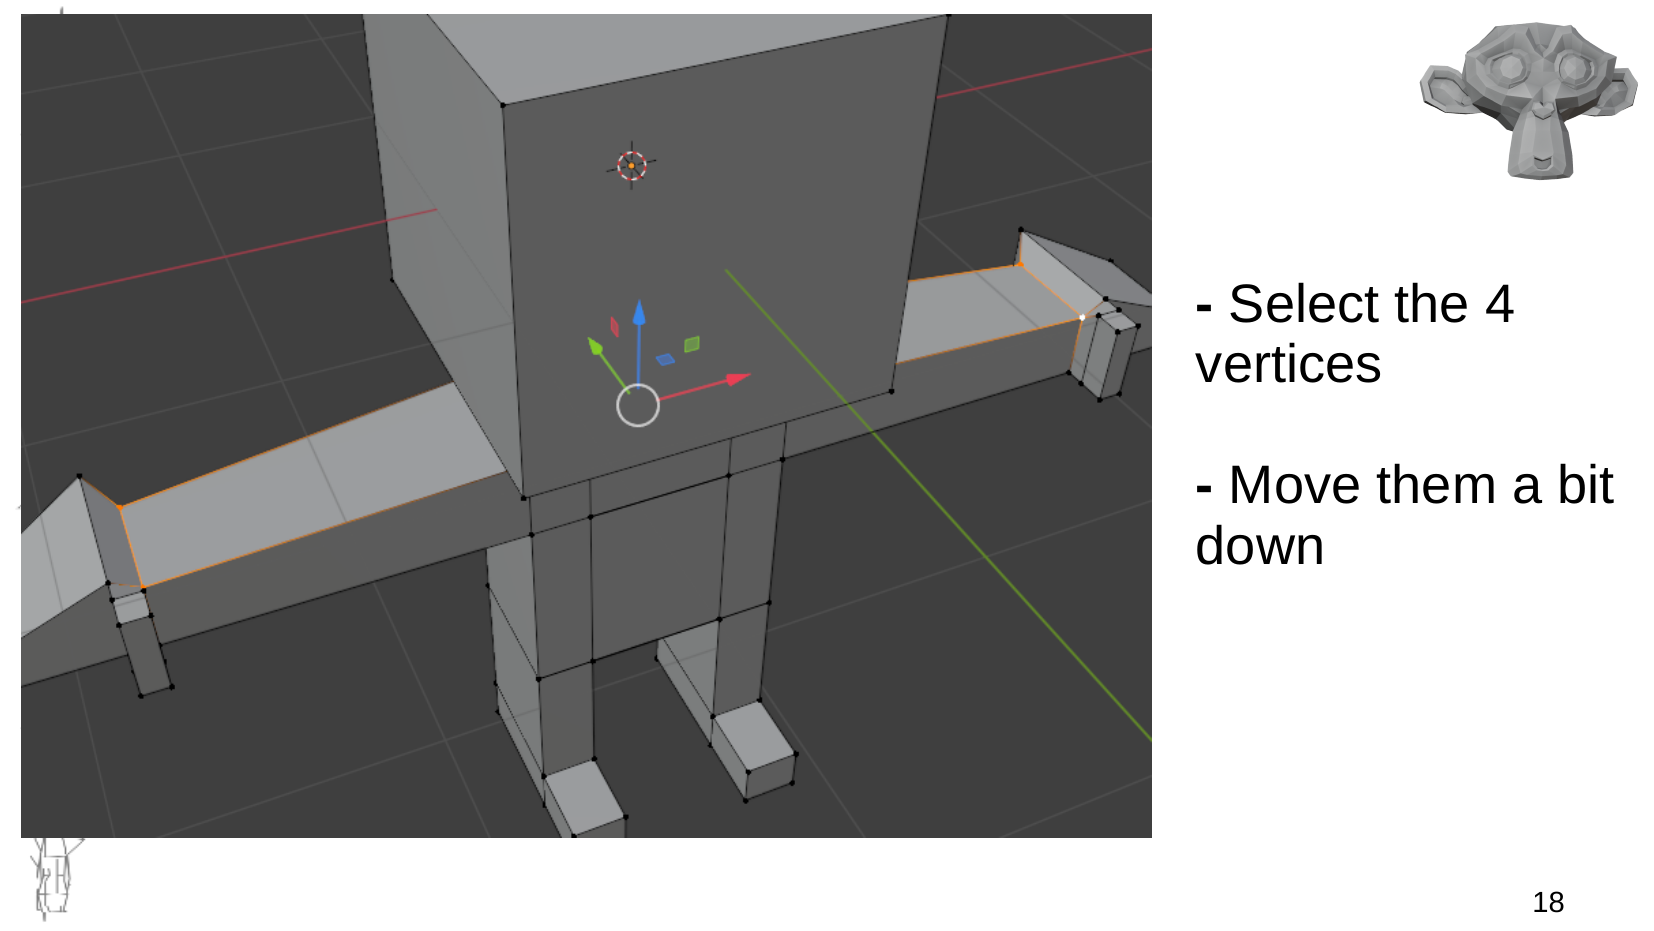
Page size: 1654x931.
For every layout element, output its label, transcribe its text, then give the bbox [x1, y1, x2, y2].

picture [1411, 11, 1645, 189]
text_box - Select the 4 vertices - Move them a bit down [1181, 265, 1654, 887]
picture [21, 14, 1152, 838]
